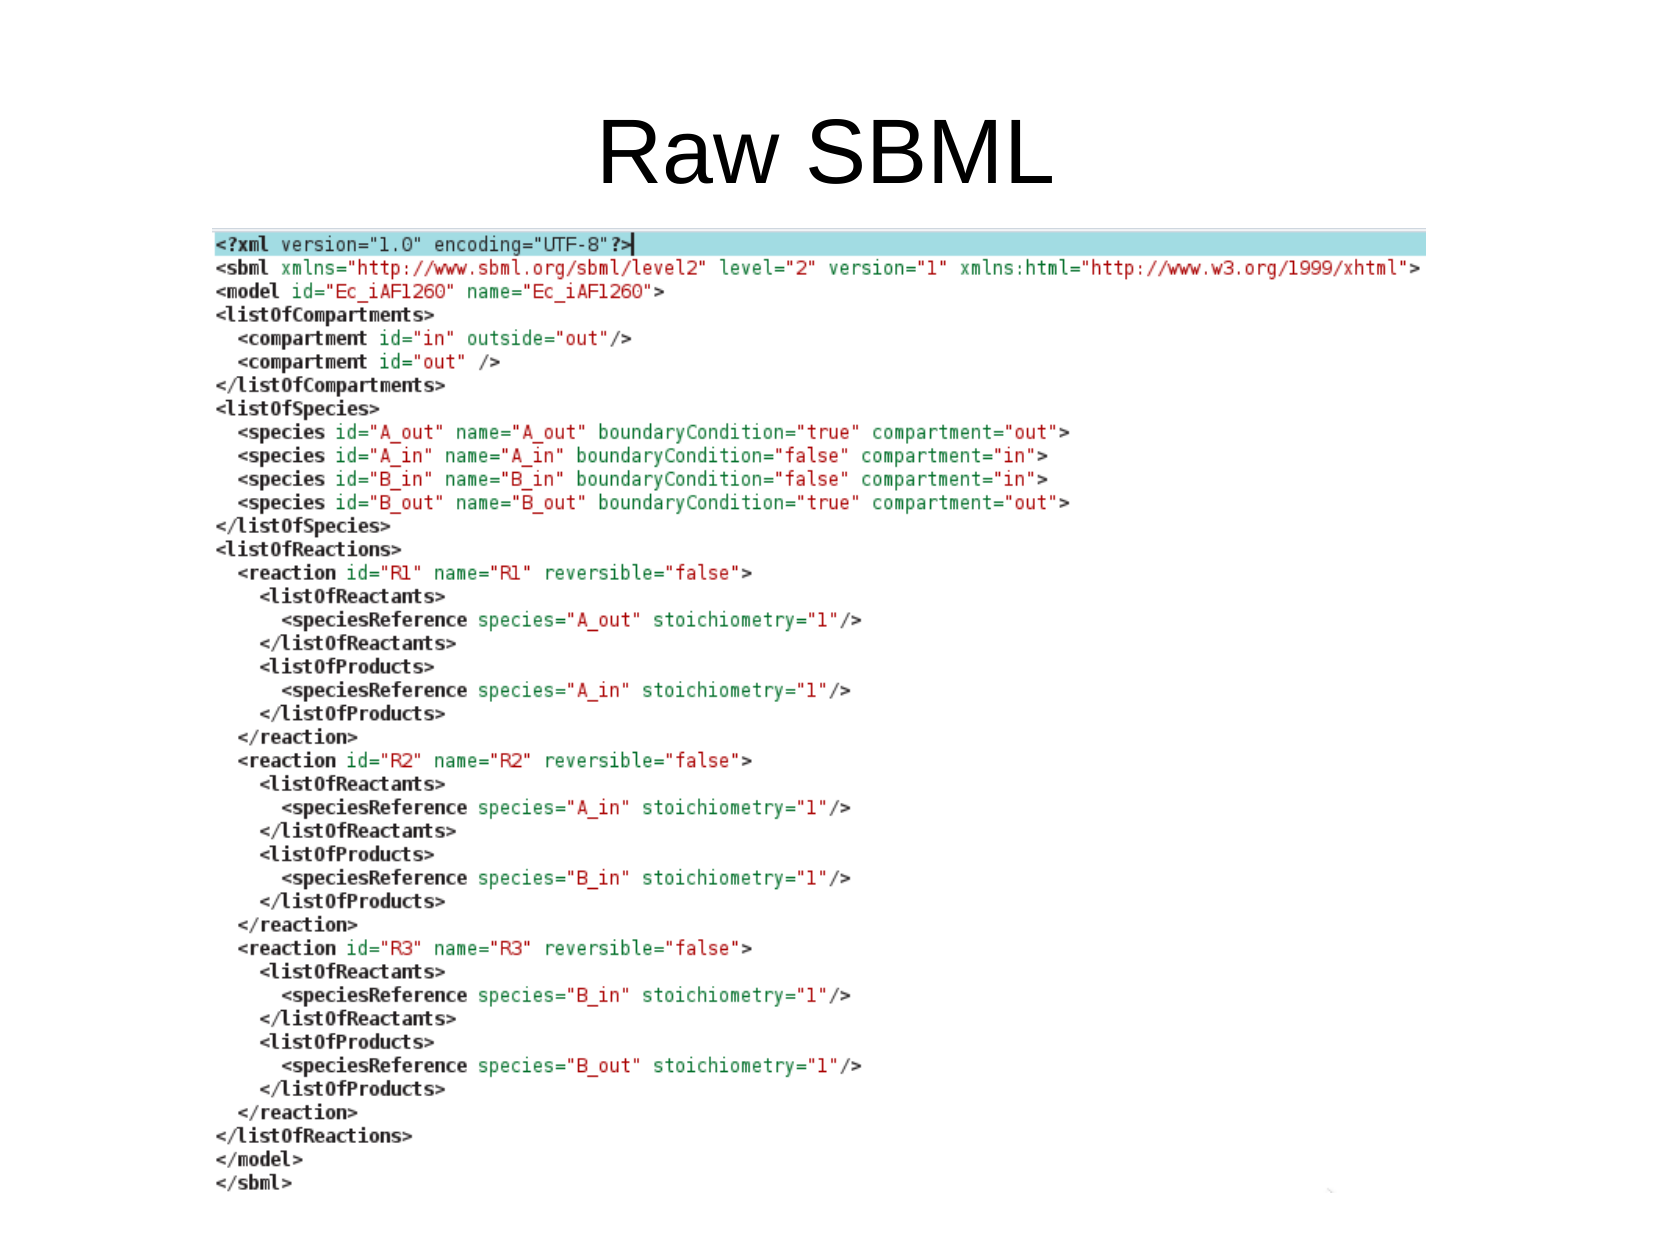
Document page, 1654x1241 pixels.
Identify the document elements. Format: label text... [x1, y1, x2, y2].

picture [212, 228, 1426, 1193]
title Raw SBML [82, 49, 1570, 256]
